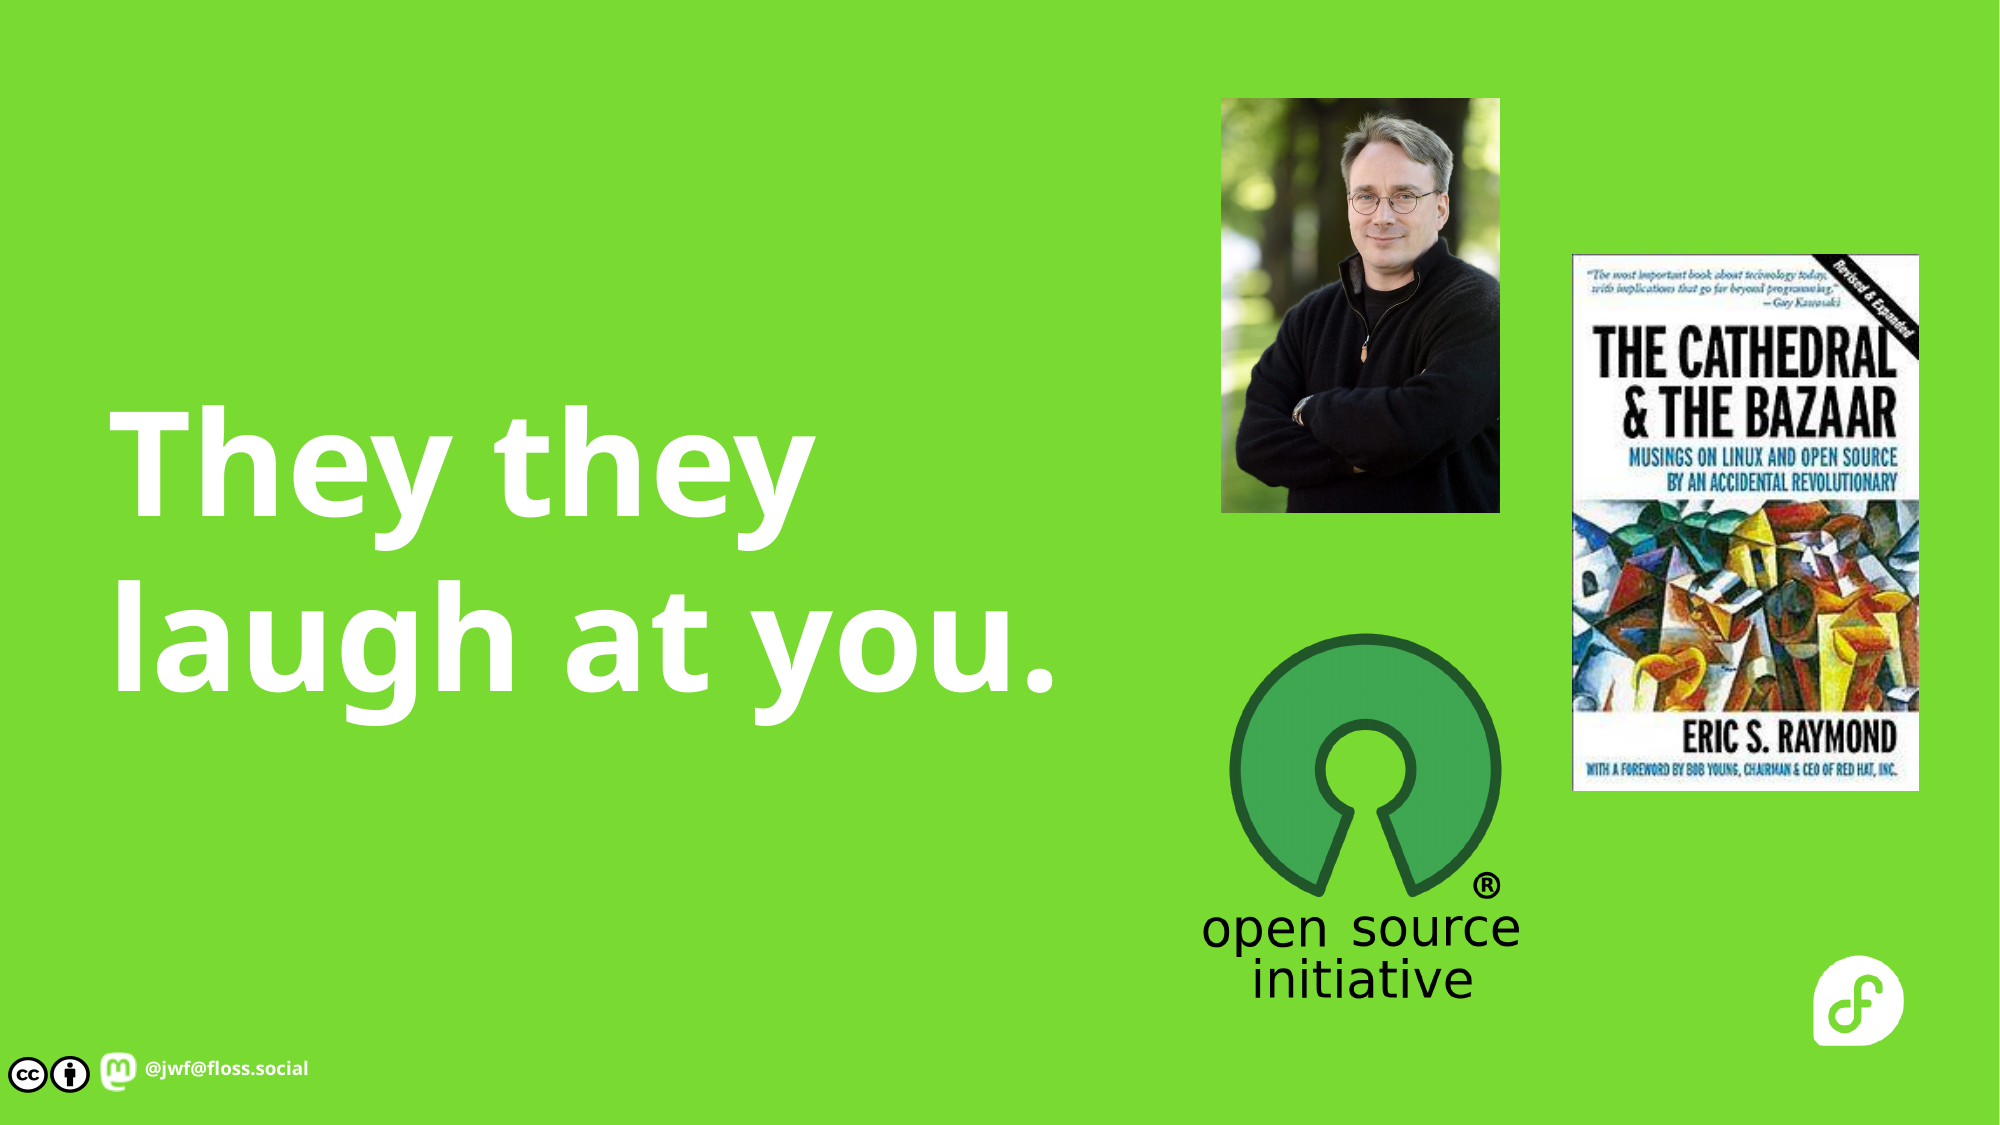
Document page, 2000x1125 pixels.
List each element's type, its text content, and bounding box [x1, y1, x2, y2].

picture [1187, 583, 1534, 1074]
picture [1572, 254, 1919, 791]
picture [1221, 98, 1500, 513]
picture [100, 1052, 137, 1092]
title They they laugh at you. [107, 98, 1500, 994]
list @jwf@floss.social [135, 1047, 319, 1084]
picture [8, 1057, 48, 1093]
picture [50, 1056, 90, 1093]
picture [1813, 955, 1904, 1046]
